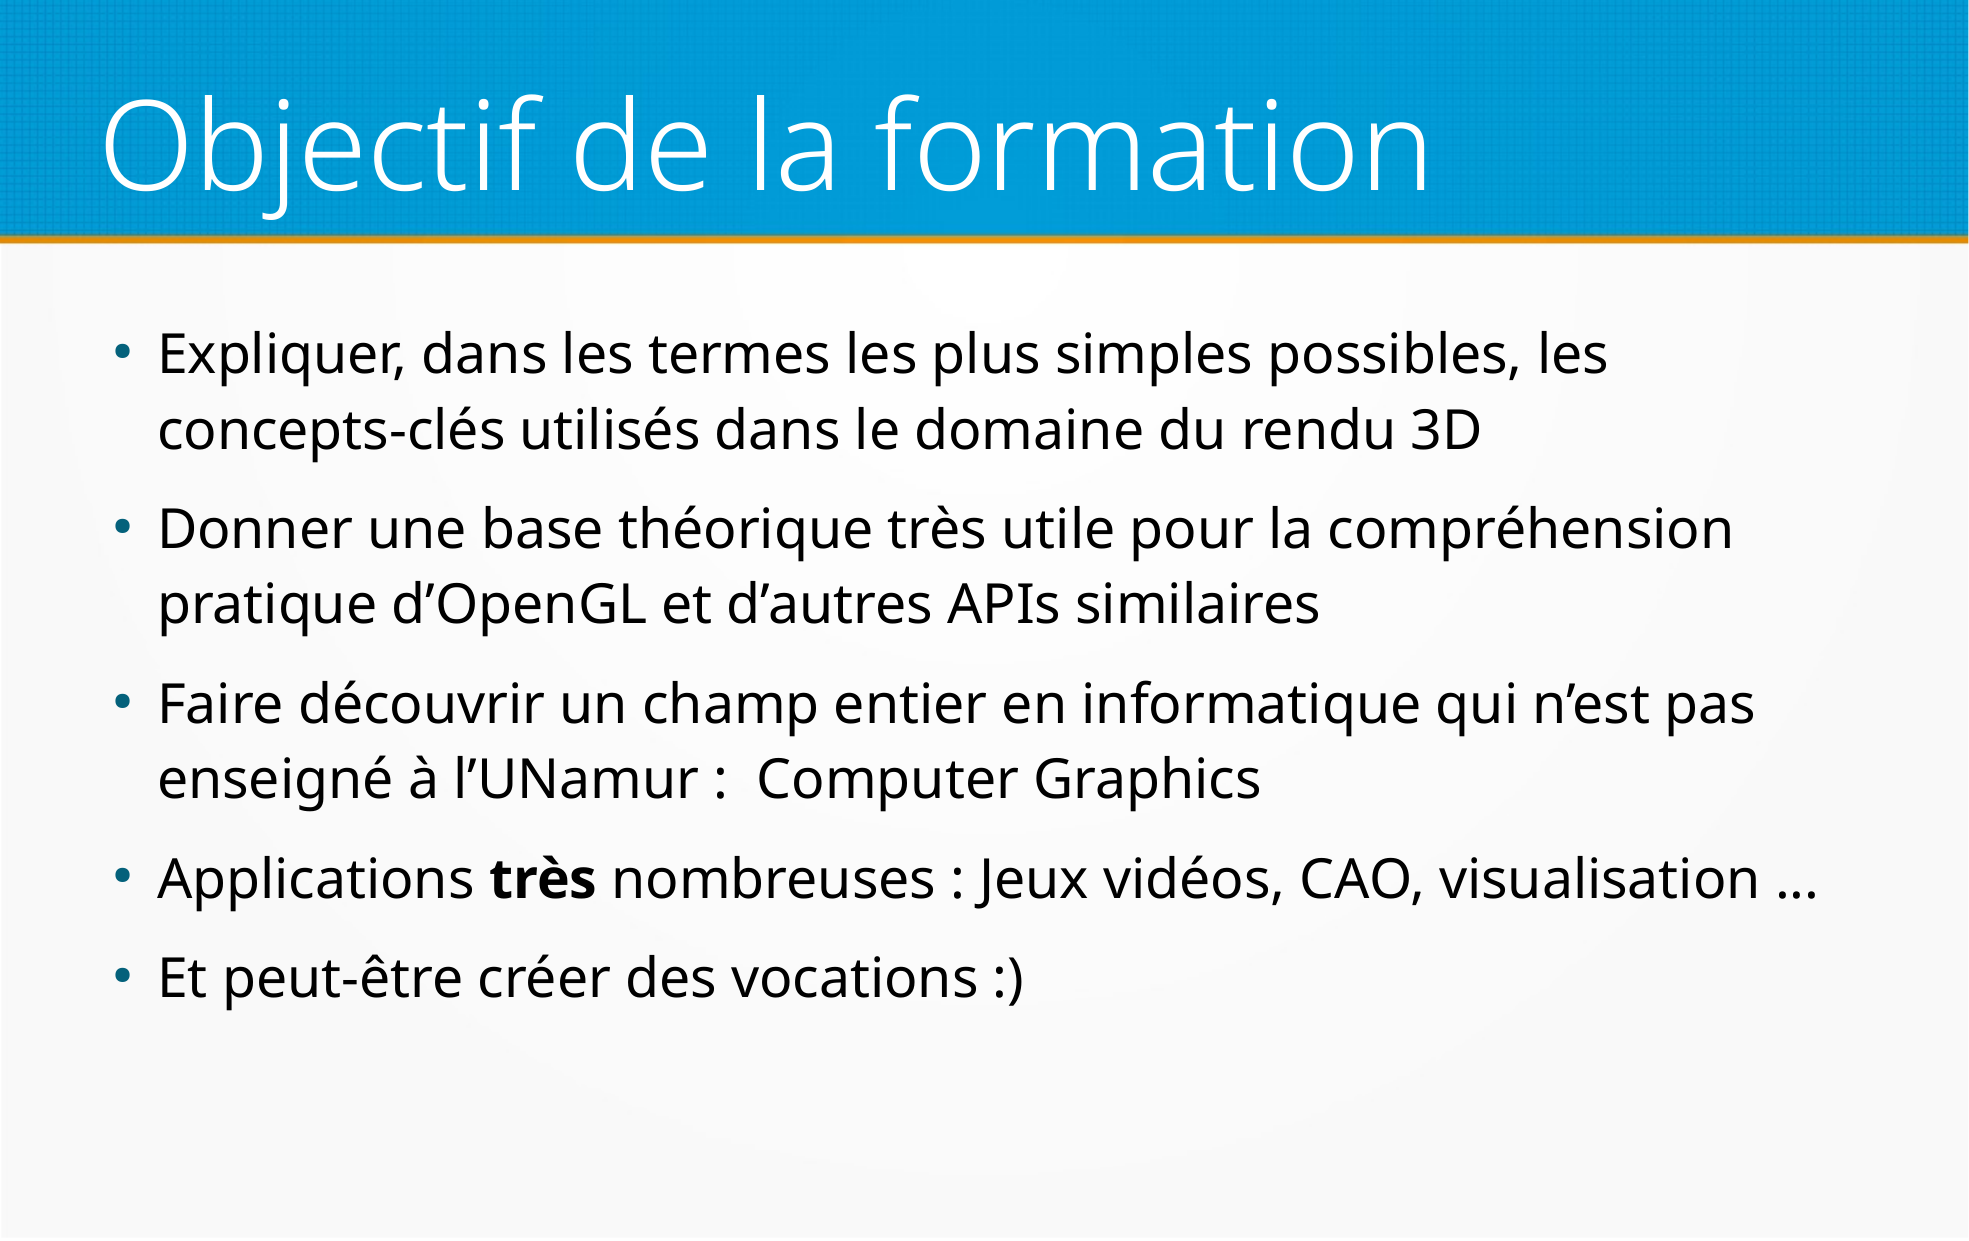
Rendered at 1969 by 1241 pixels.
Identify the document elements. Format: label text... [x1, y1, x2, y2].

list Expliquer, dans les termes les plus simples possibles, les concepts-clés utilisés dans le domaine du rendu 3D Donner une base théorique très utile pour la compréhension pratique d’OpenGL et d’autres APIs similaires Faire découvrir un champ entier en informatique qui n’est pas enseigné à l’UNamur : Computer Graphics Applications très nombreuses : Jeux vidéos, CAO, visualisation ... Et peut-être créer des vocations :) [98, 315, 1861, 1081]
title Objectif de la formation [98, 19, 1870, 227]
picture [0, 233, 1969, 1241]
